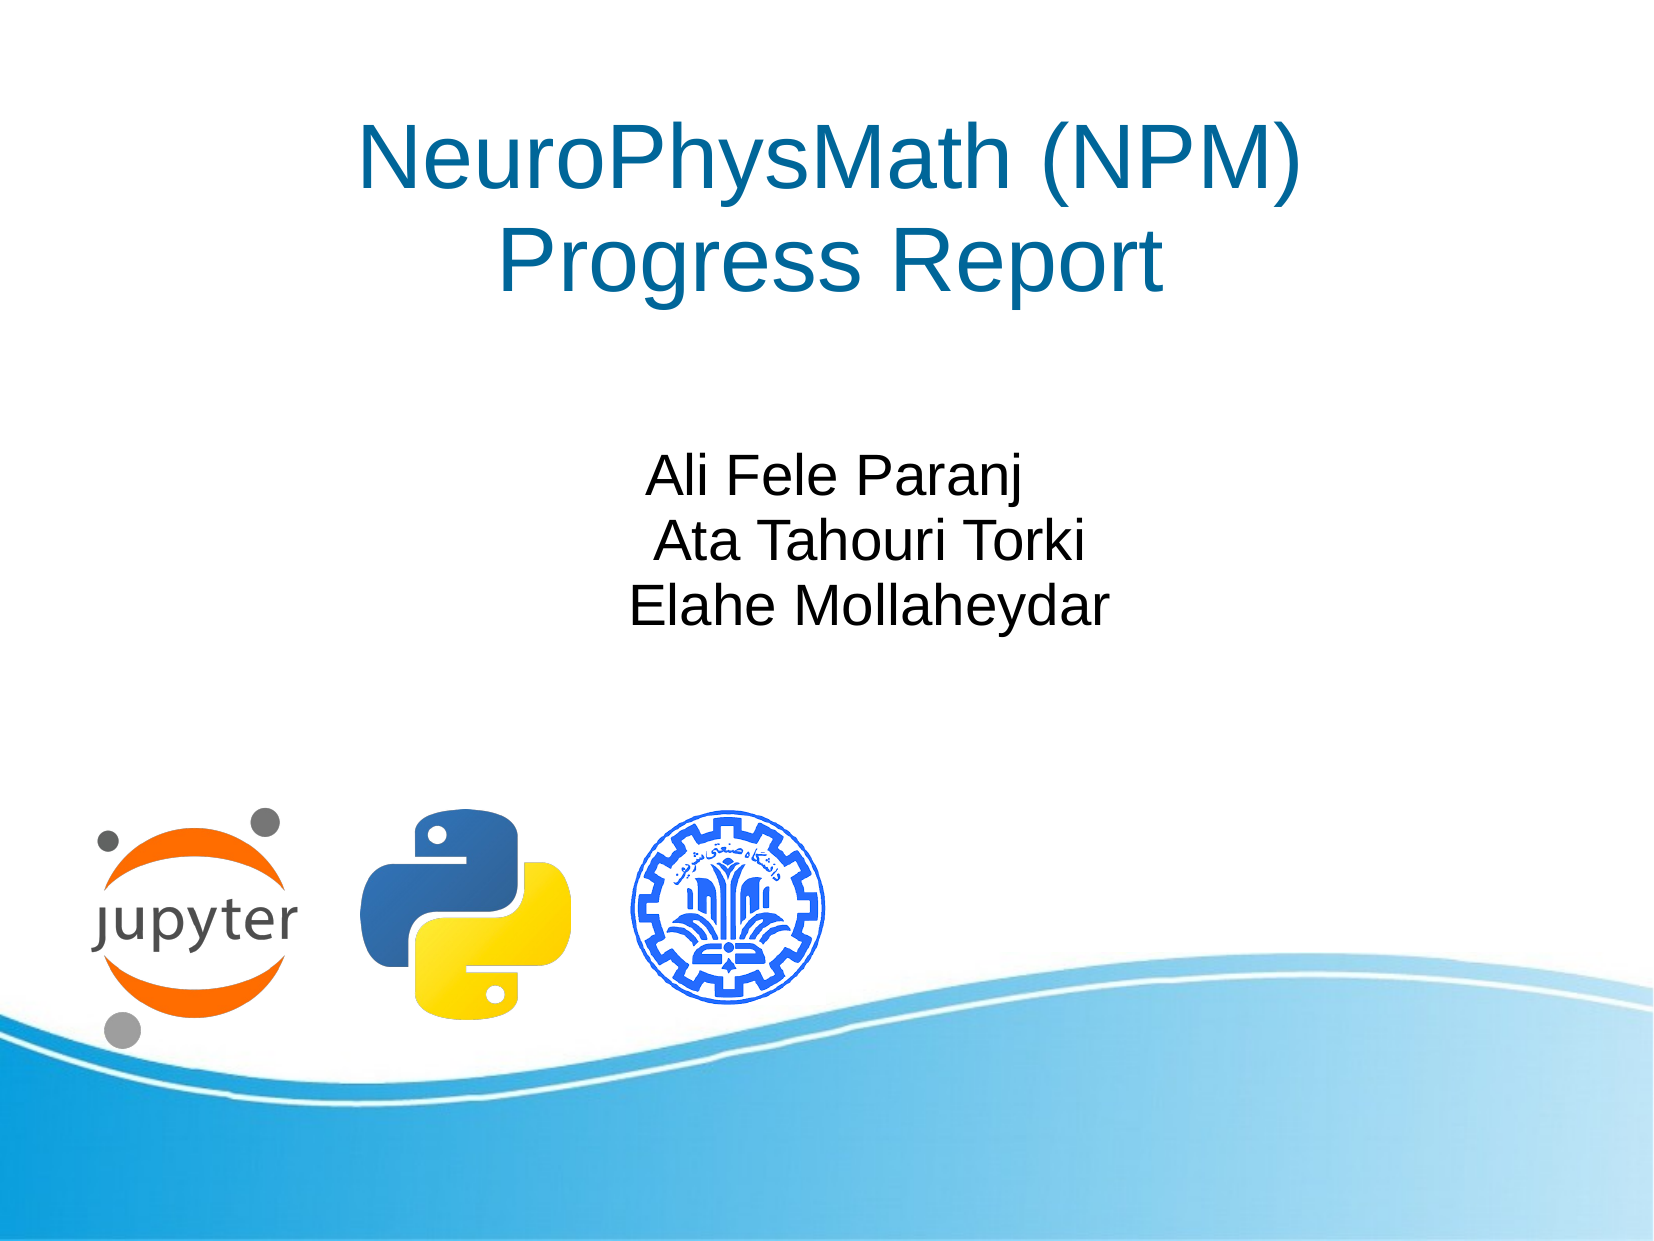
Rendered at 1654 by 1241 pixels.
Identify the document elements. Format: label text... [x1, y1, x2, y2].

picture [0, 804, 1654, 1241]
title NeuroPhysMath (NPM) Progress Report [86, 105, 1576, 313]
text_box Ali Fele Paranj Ata Tahouri Torki Elahe Mollaheydar [375, 435, 1366, 646]
